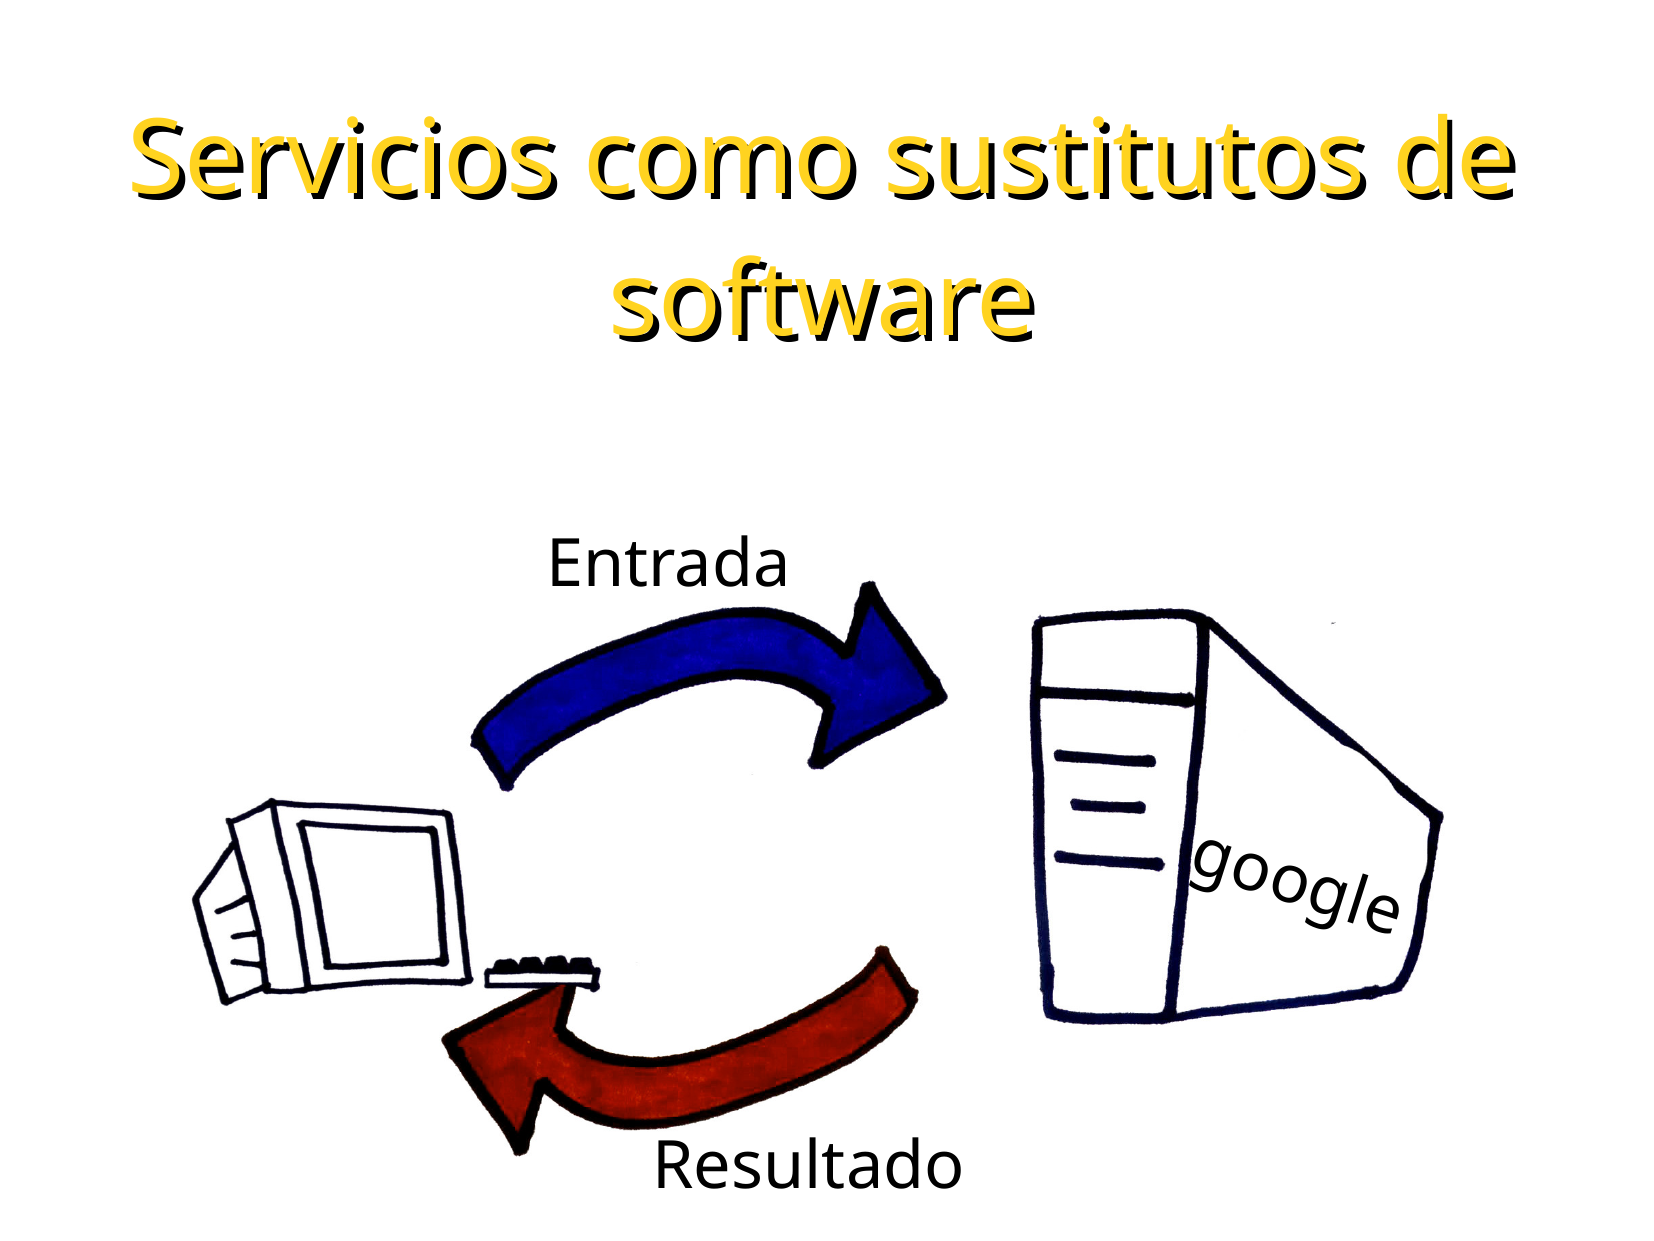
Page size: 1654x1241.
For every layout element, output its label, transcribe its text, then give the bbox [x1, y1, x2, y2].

text_box Entrada [531, 507, 876, 601]
text_box google [1169, 791, 1441, 958]
title Servicios como sustitutos de software [77, 102, 1566, 346]
text_box Resultado [637, 1110, 998, 1203]
picture [156, 345, 1536, 1241]
